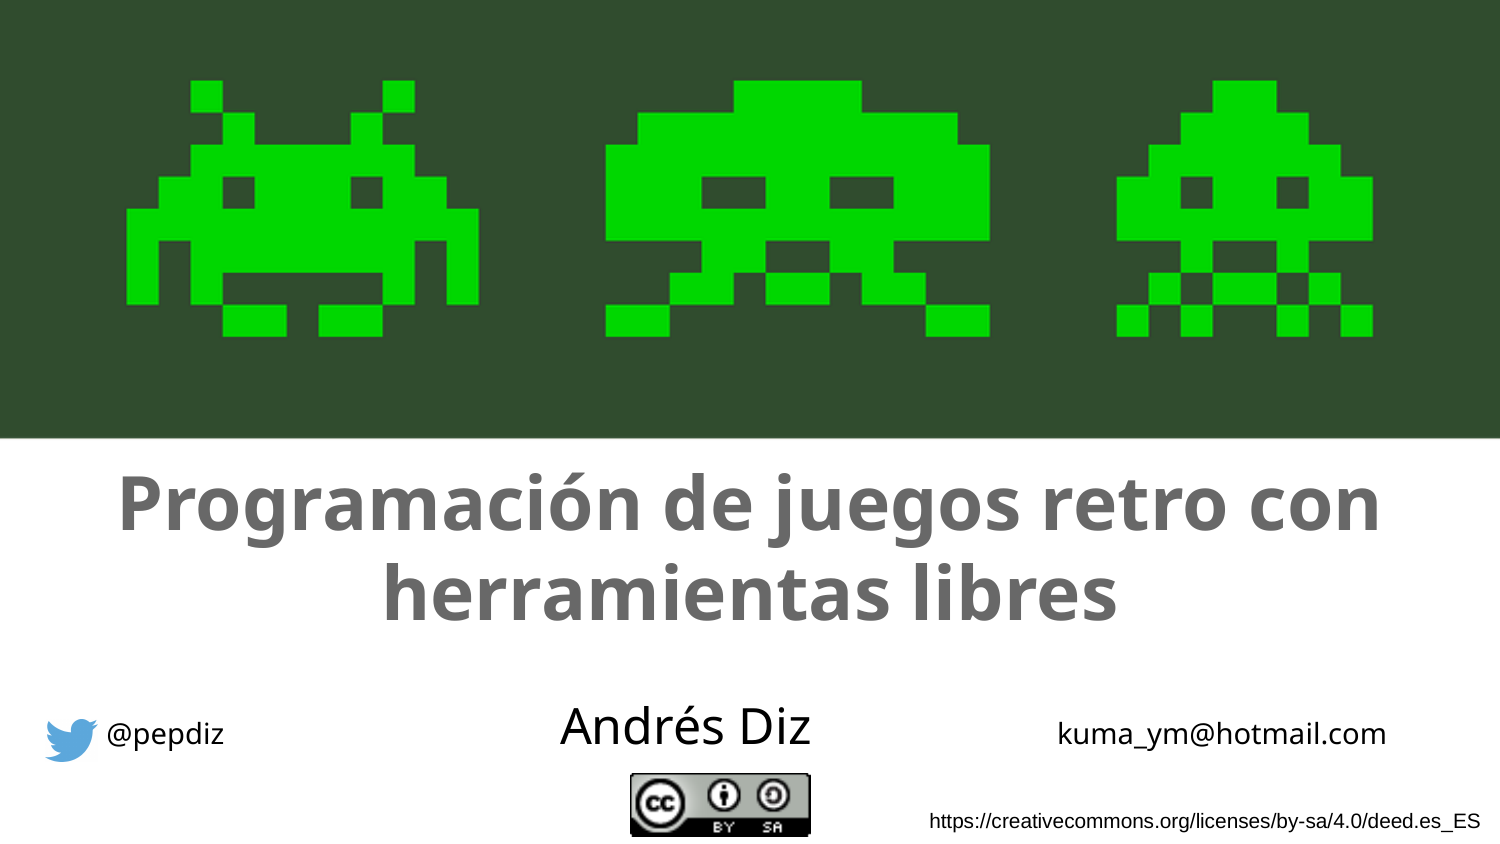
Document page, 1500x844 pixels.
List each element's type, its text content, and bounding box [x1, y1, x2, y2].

text_box @pepdiz Andrés Diz kuma_ym@hotmail.com [68, 679, 1437, 800]
title Programación de juegos retro con herramientas libres [51, 313, 1449, 651]
picture [0, 0, 1500, 585]
picture [45, 719, 98, 762]
picture [630, 773, 811, 837]
text_box https://creativecommons.org/licenses/by-sa/4.0/deed.es_ES [914, 792, 1500, 844]
